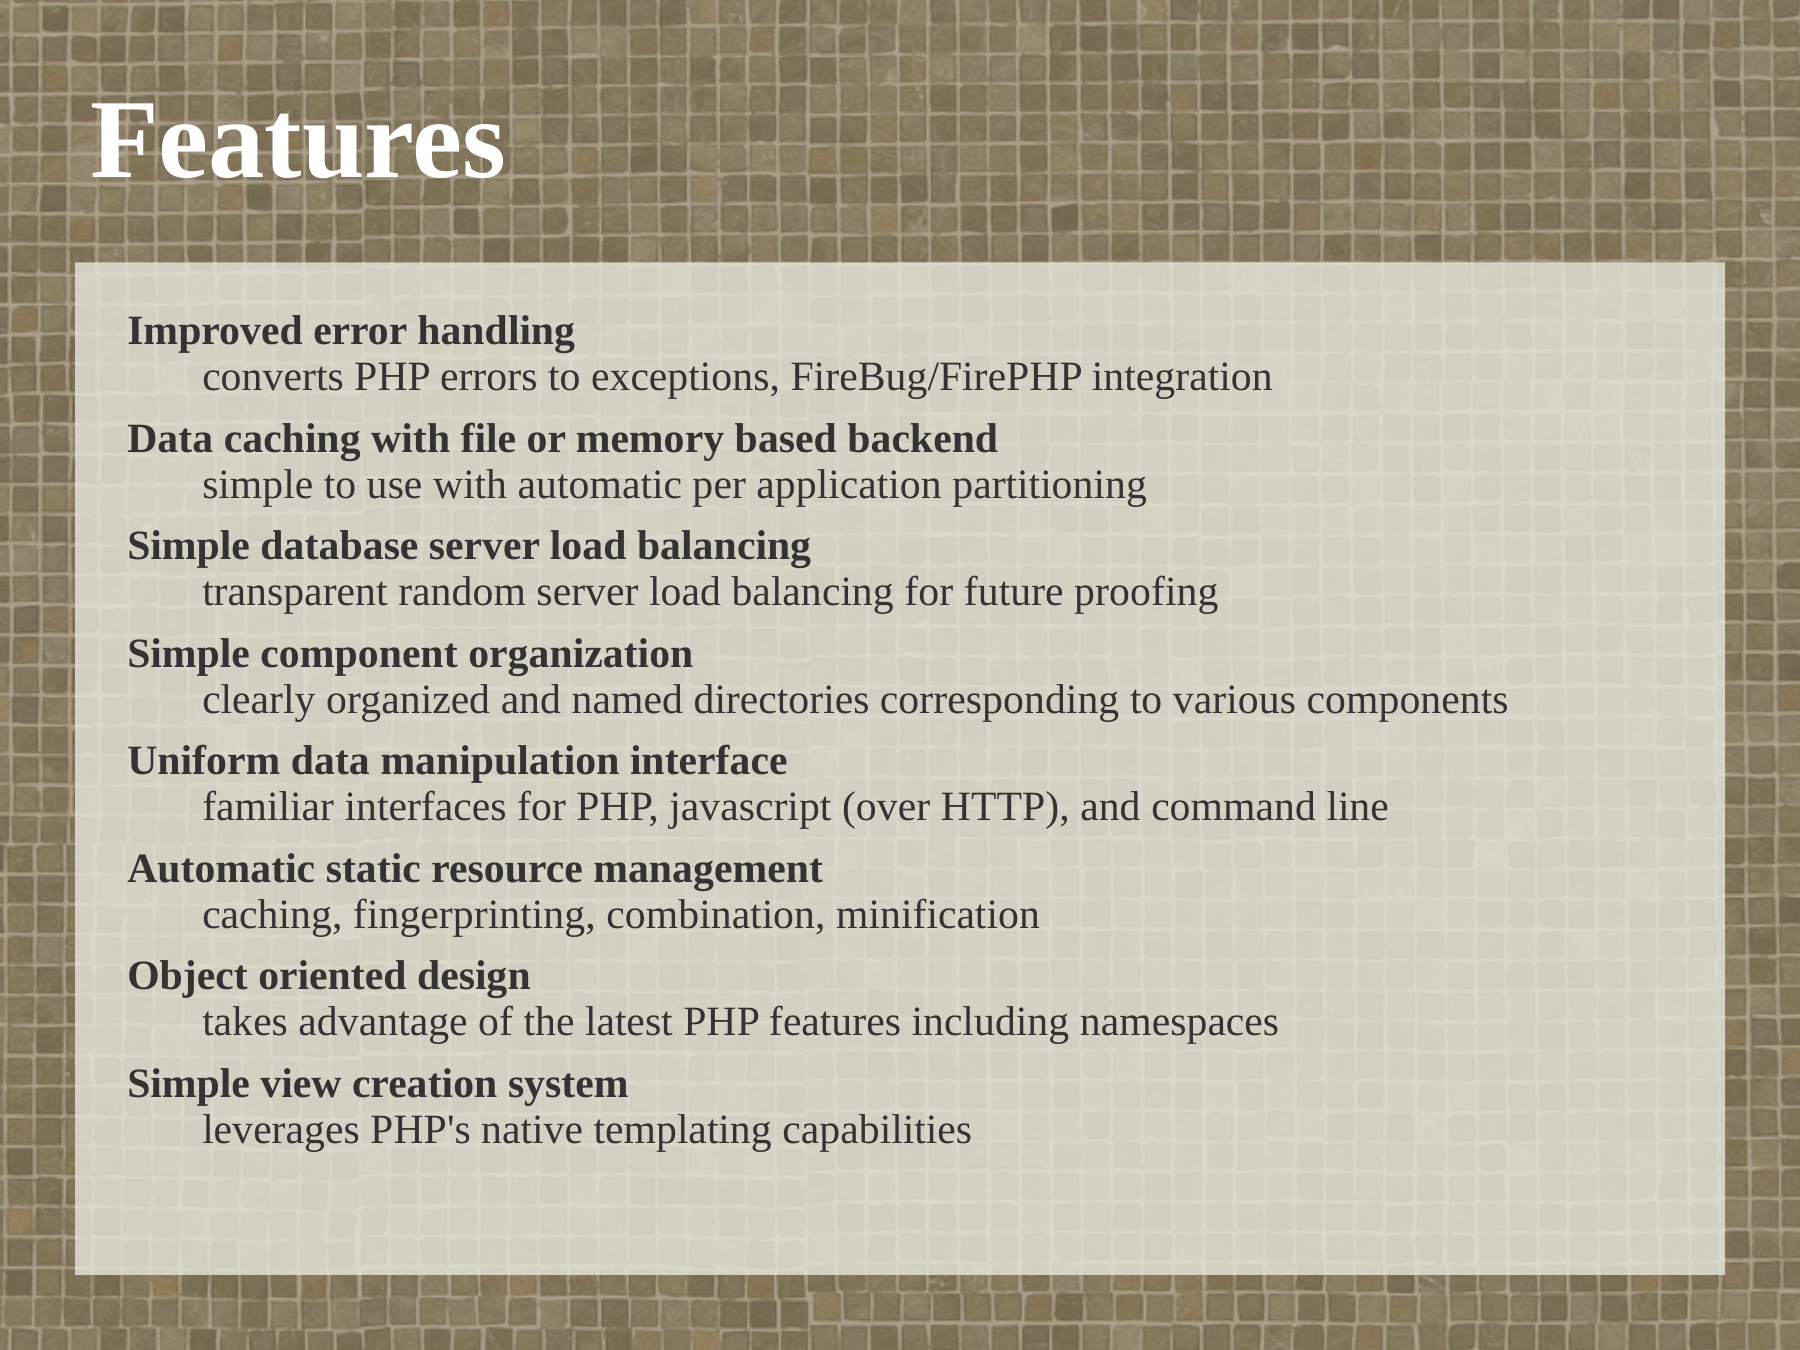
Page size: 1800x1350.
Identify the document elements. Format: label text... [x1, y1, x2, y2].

text_box [0, 0, 1800, 1350]
title Features [89, 53, 1710, 226]
text_box Improved error handling converts PHP errors to exceptions, FireBug/FirePHP integration Data caching with file or memory based backend simple to use with automatic per application partitioning Simple database server load balancing transparent random server load balancing for future proofing Simple component organization clearly organized and named directories corresponding to various components Uniform data manipulation interface familiar interfaces for PHP, javascript (over HTTP), and command line Automatic static resource management caching, fingerprinting, combination, minification Object oriented design takes advantage of the latest PHP features including namespaces Simple view creation system leverages PHP's native templating capabilities [112, 300, 1688, 1226]
